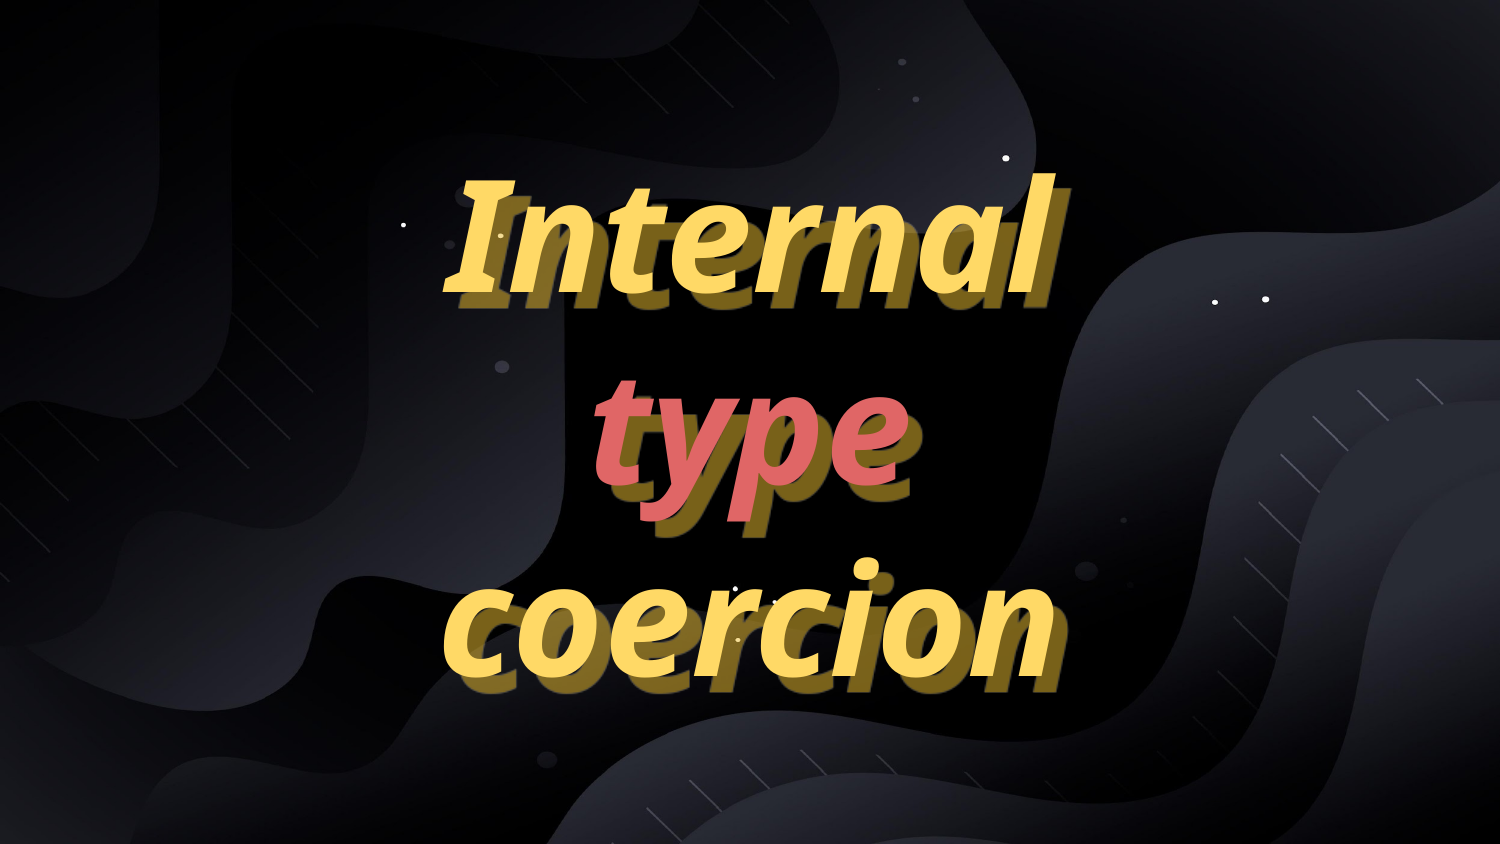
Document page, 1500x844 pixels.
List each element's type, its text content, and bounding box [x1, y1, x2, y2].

list Internal type coercion [121, 70, 1379, 774]
picture [0, 0, 1500, 844]
